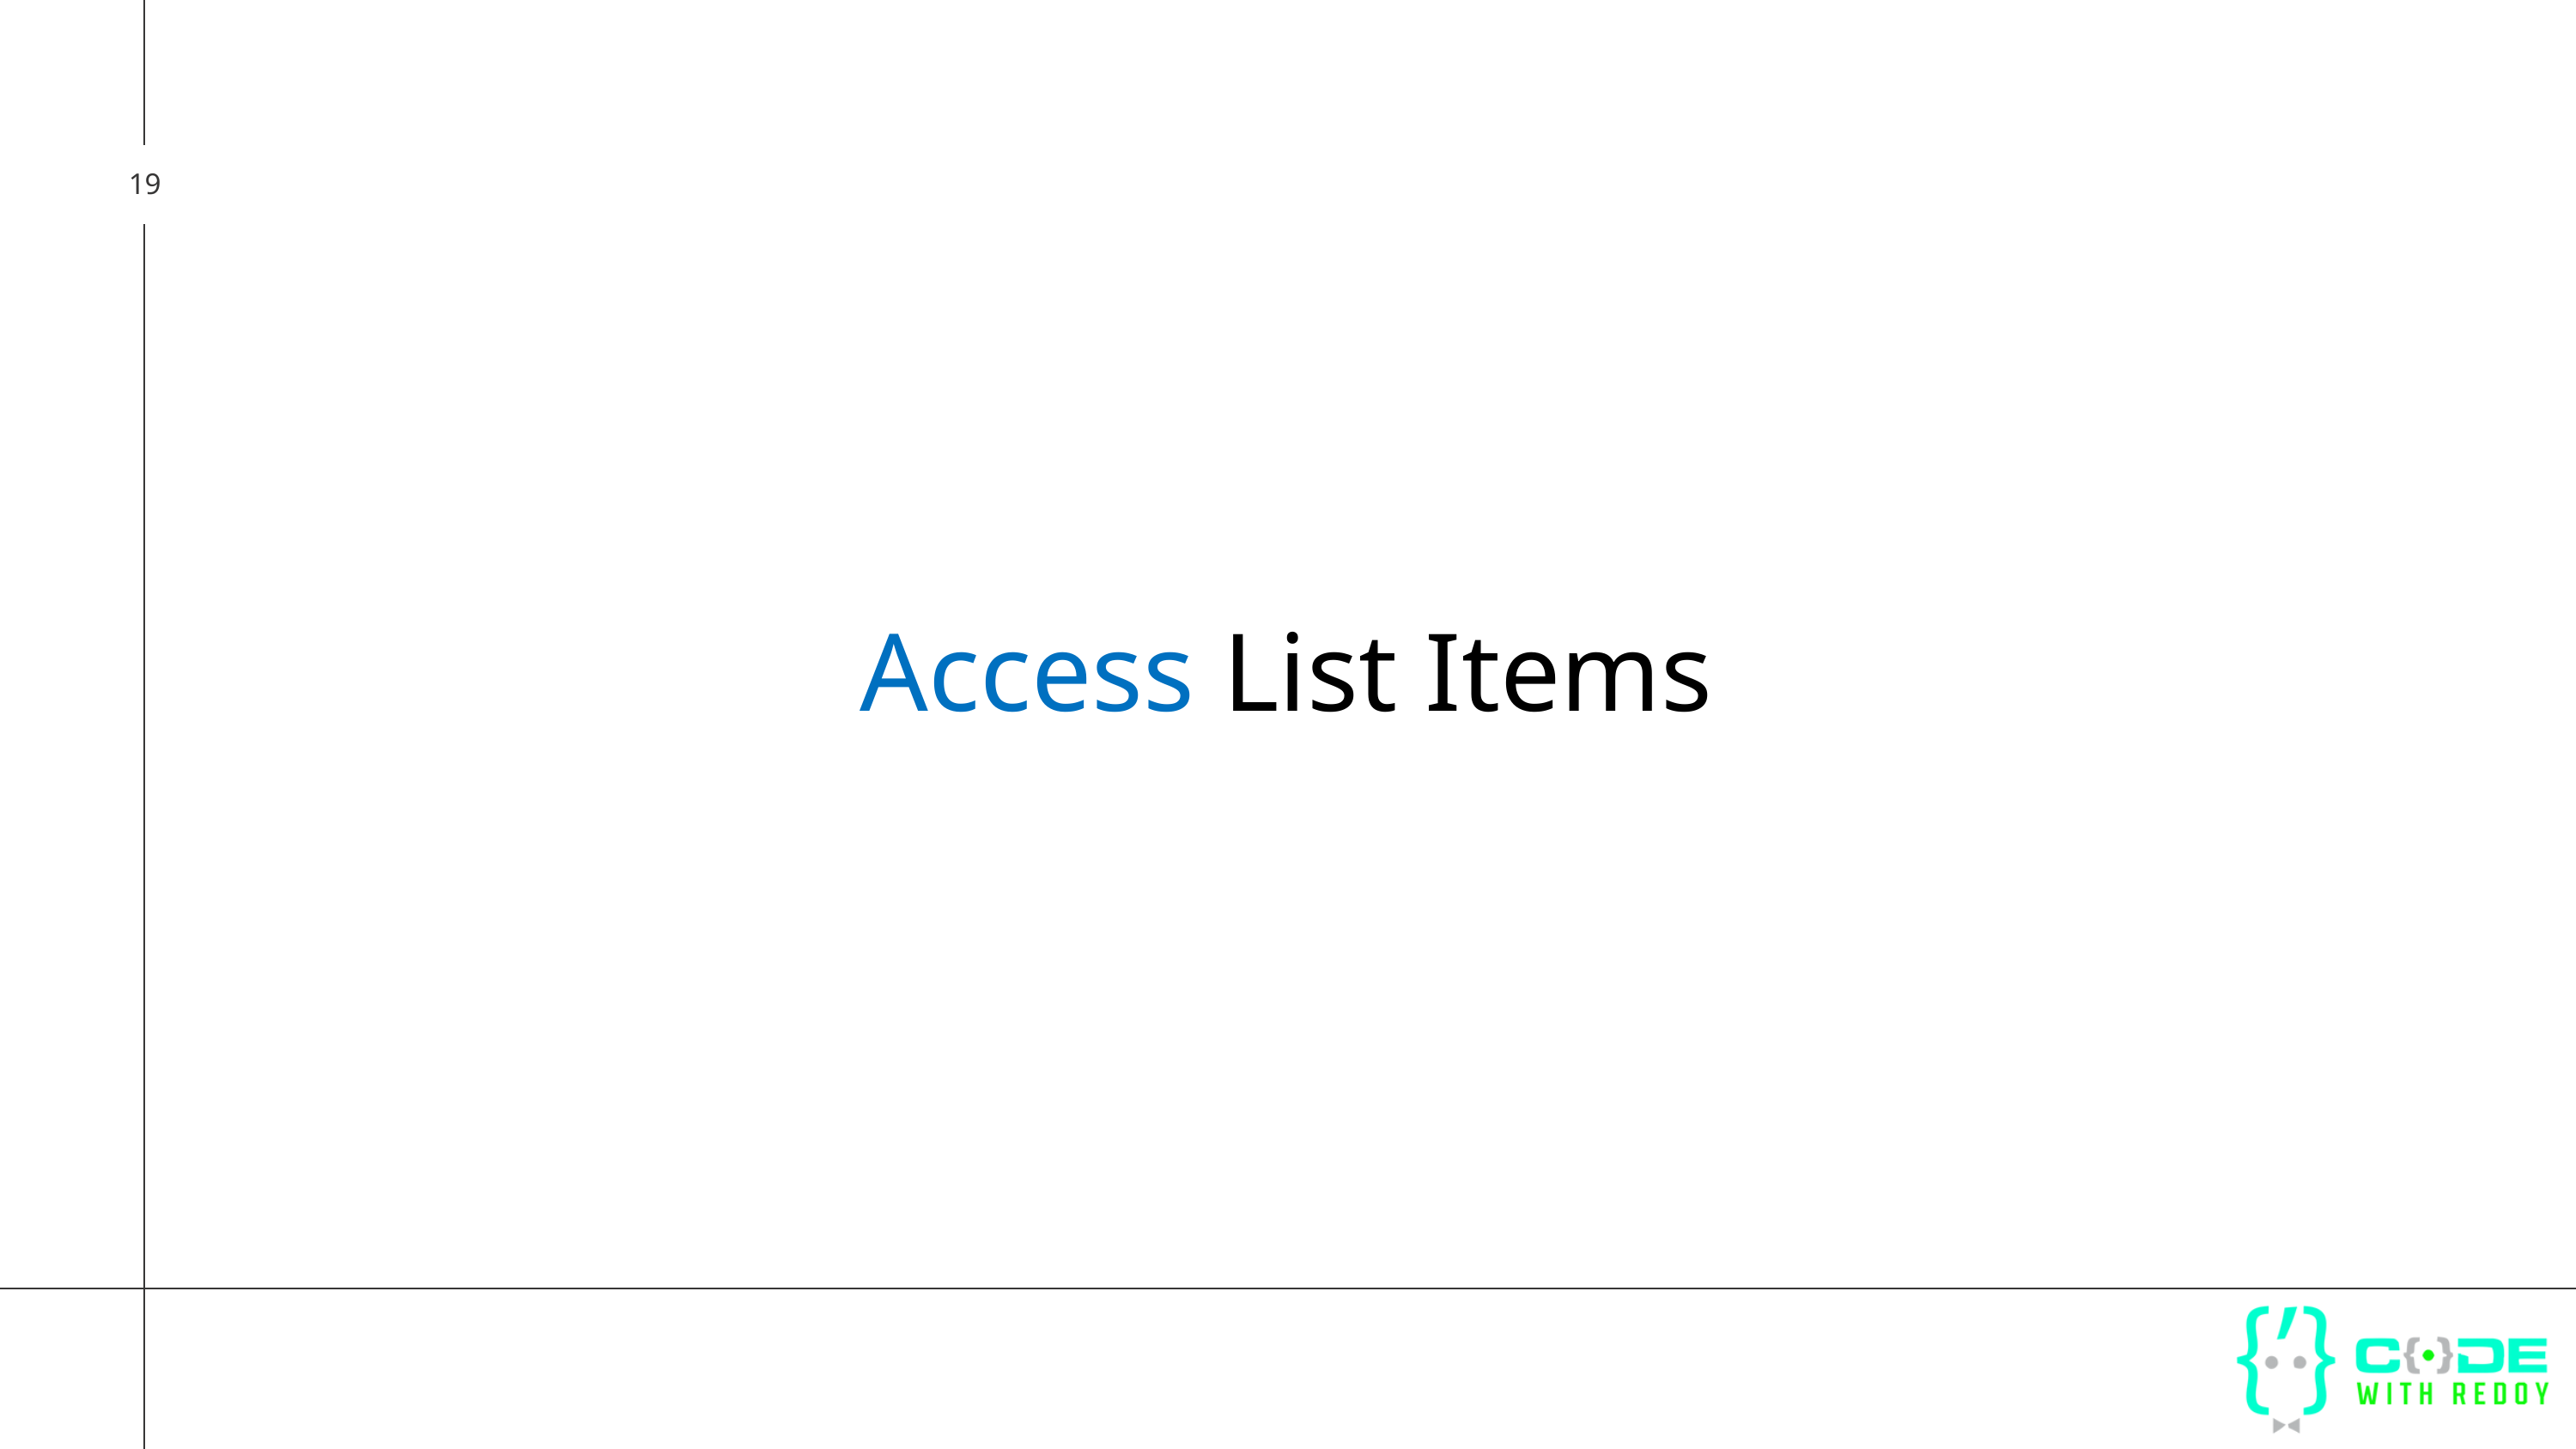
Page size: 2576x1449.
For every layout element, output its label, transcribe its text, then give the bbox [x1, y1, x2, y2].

text_box [0, 724, 2576, 1449]
picture [2225, 1289, 2575, 1449]
text_box 19 [97, 168, 192, 202]
text_box [89, 0, 200, 595]
text_box Access List Items [0, 595, 2575, 724]
